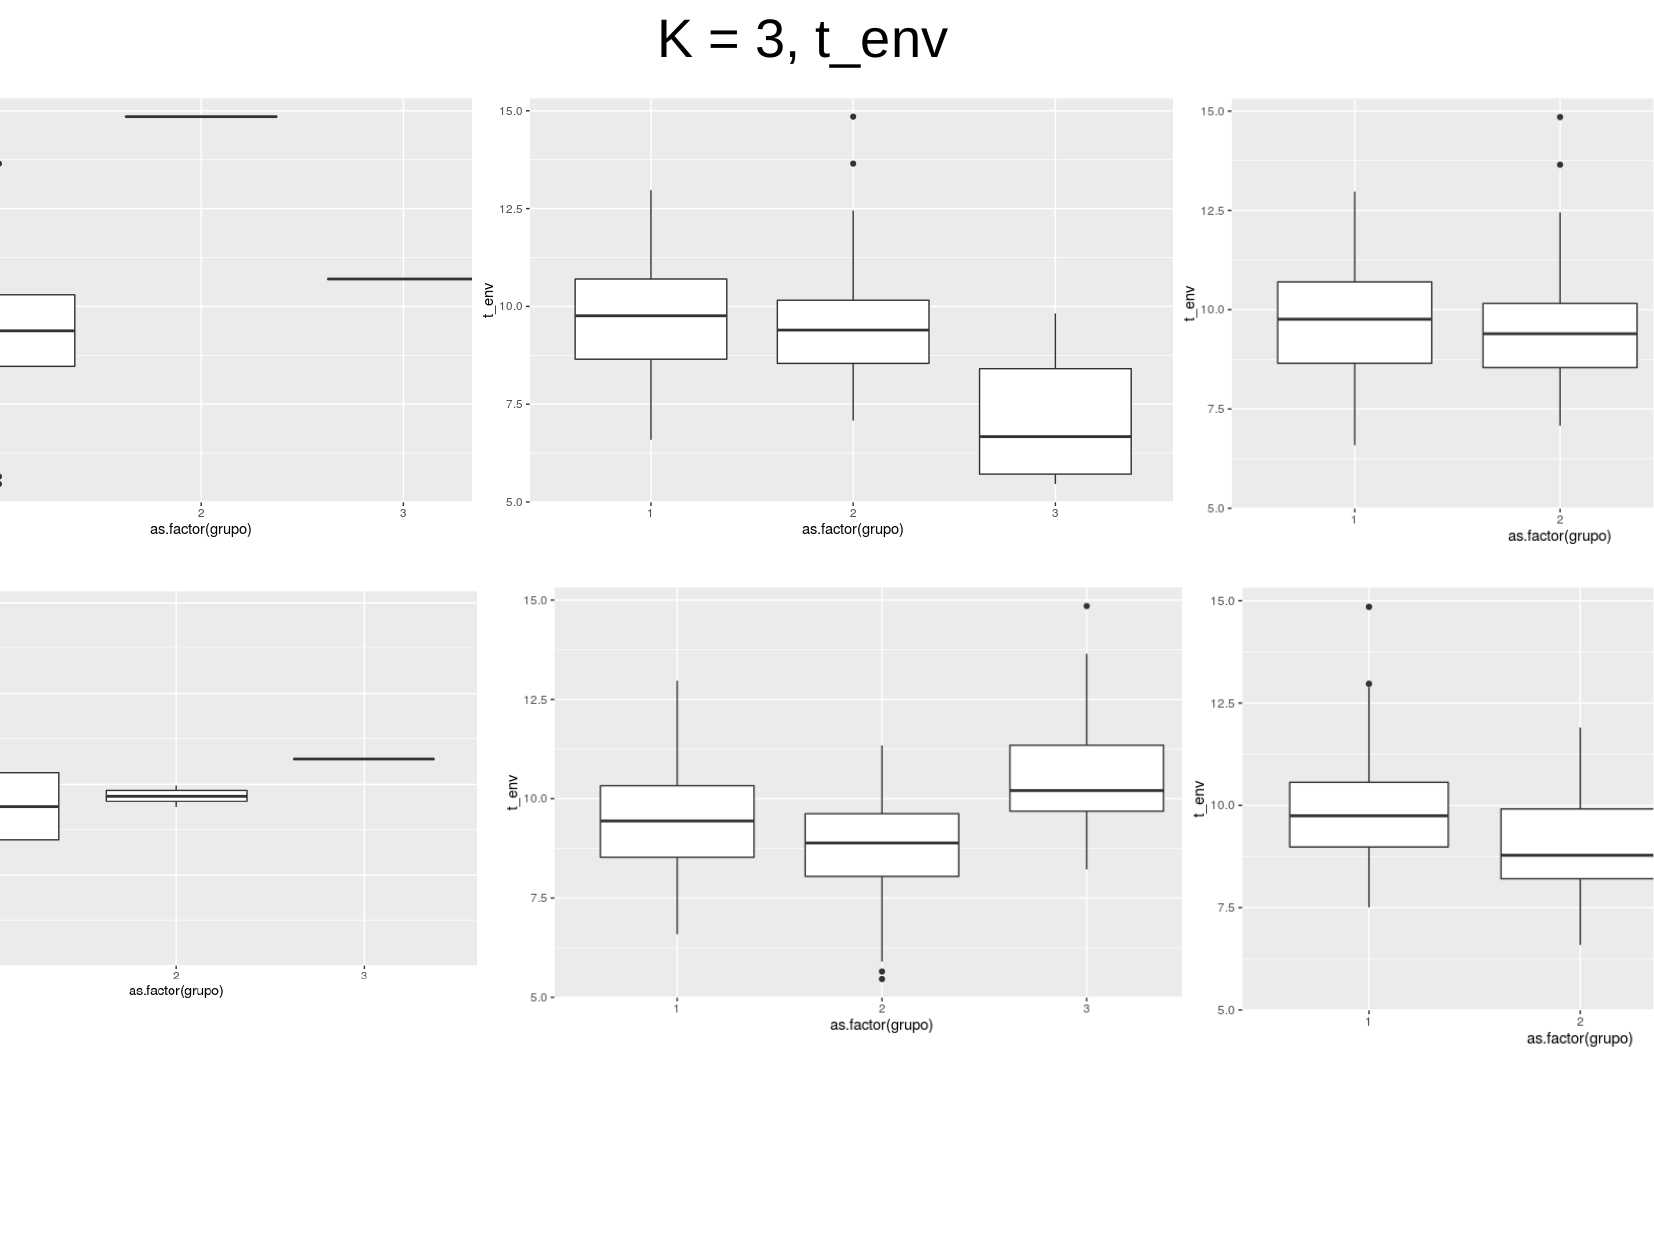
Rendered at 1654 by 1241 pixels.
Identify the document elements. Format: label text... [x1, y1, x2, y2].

picture [0, 584, 483, 1004]
title K = 3, t_env [59, 0, 1548, 91]
picture [496, 580, 1654, 1054]
picture [0, 91, 1654, 551]
